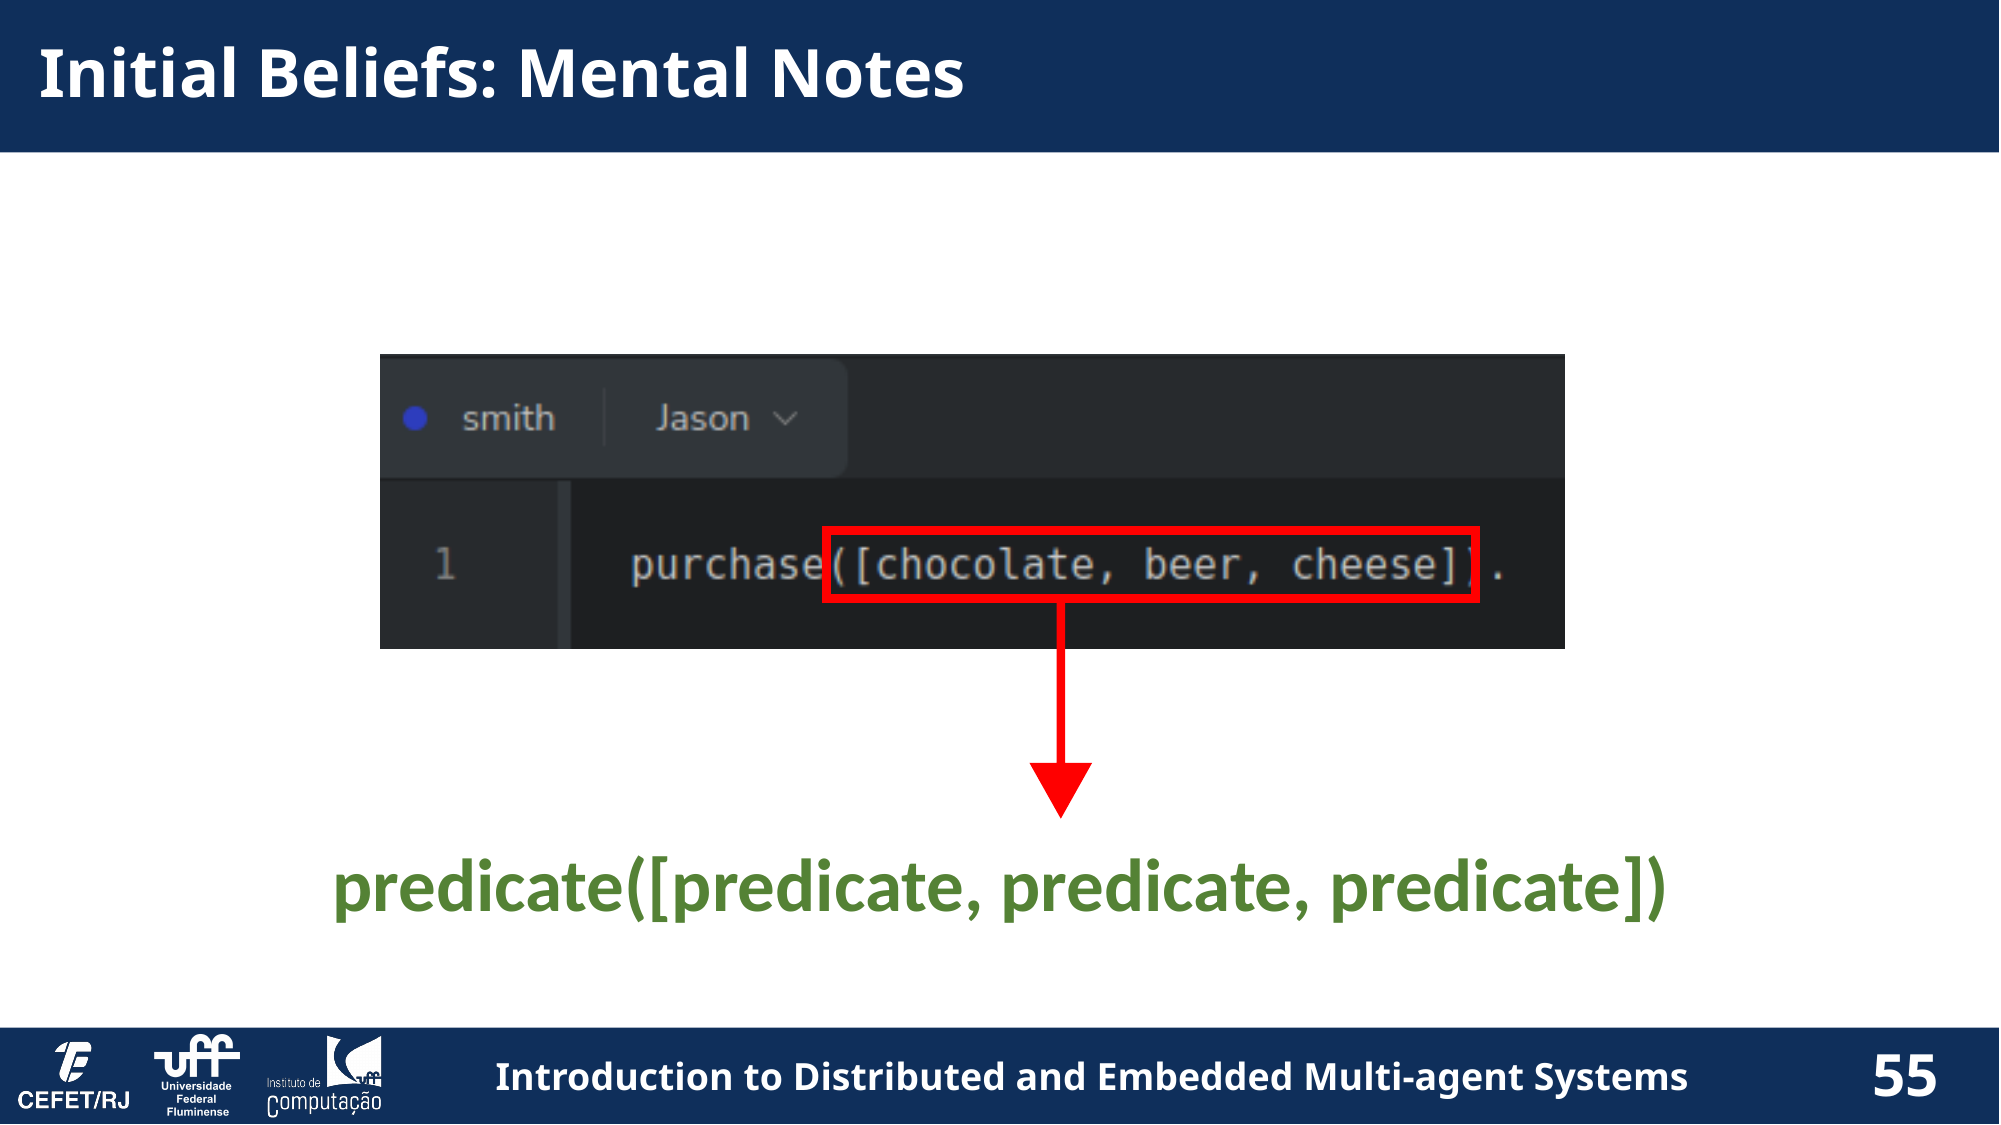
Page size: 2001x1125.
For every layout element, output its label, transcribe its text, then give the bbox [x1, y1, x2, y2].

text_box Initial Beliefs: Mental Notes [25, 23, 1999, 119]
picture [153, 1033, 241, 1121]
picture [380, 354, 1565, 650]
picture [18, 1021, 129, 1125]
picture [265, 1033, 383, 1118]
text_box [1029, 599, 1093, 819]
picture [831, 535, 1471, 594]
text_box predicate([predicate, predicate, predicate]) [35, 829, 1984, 935]
